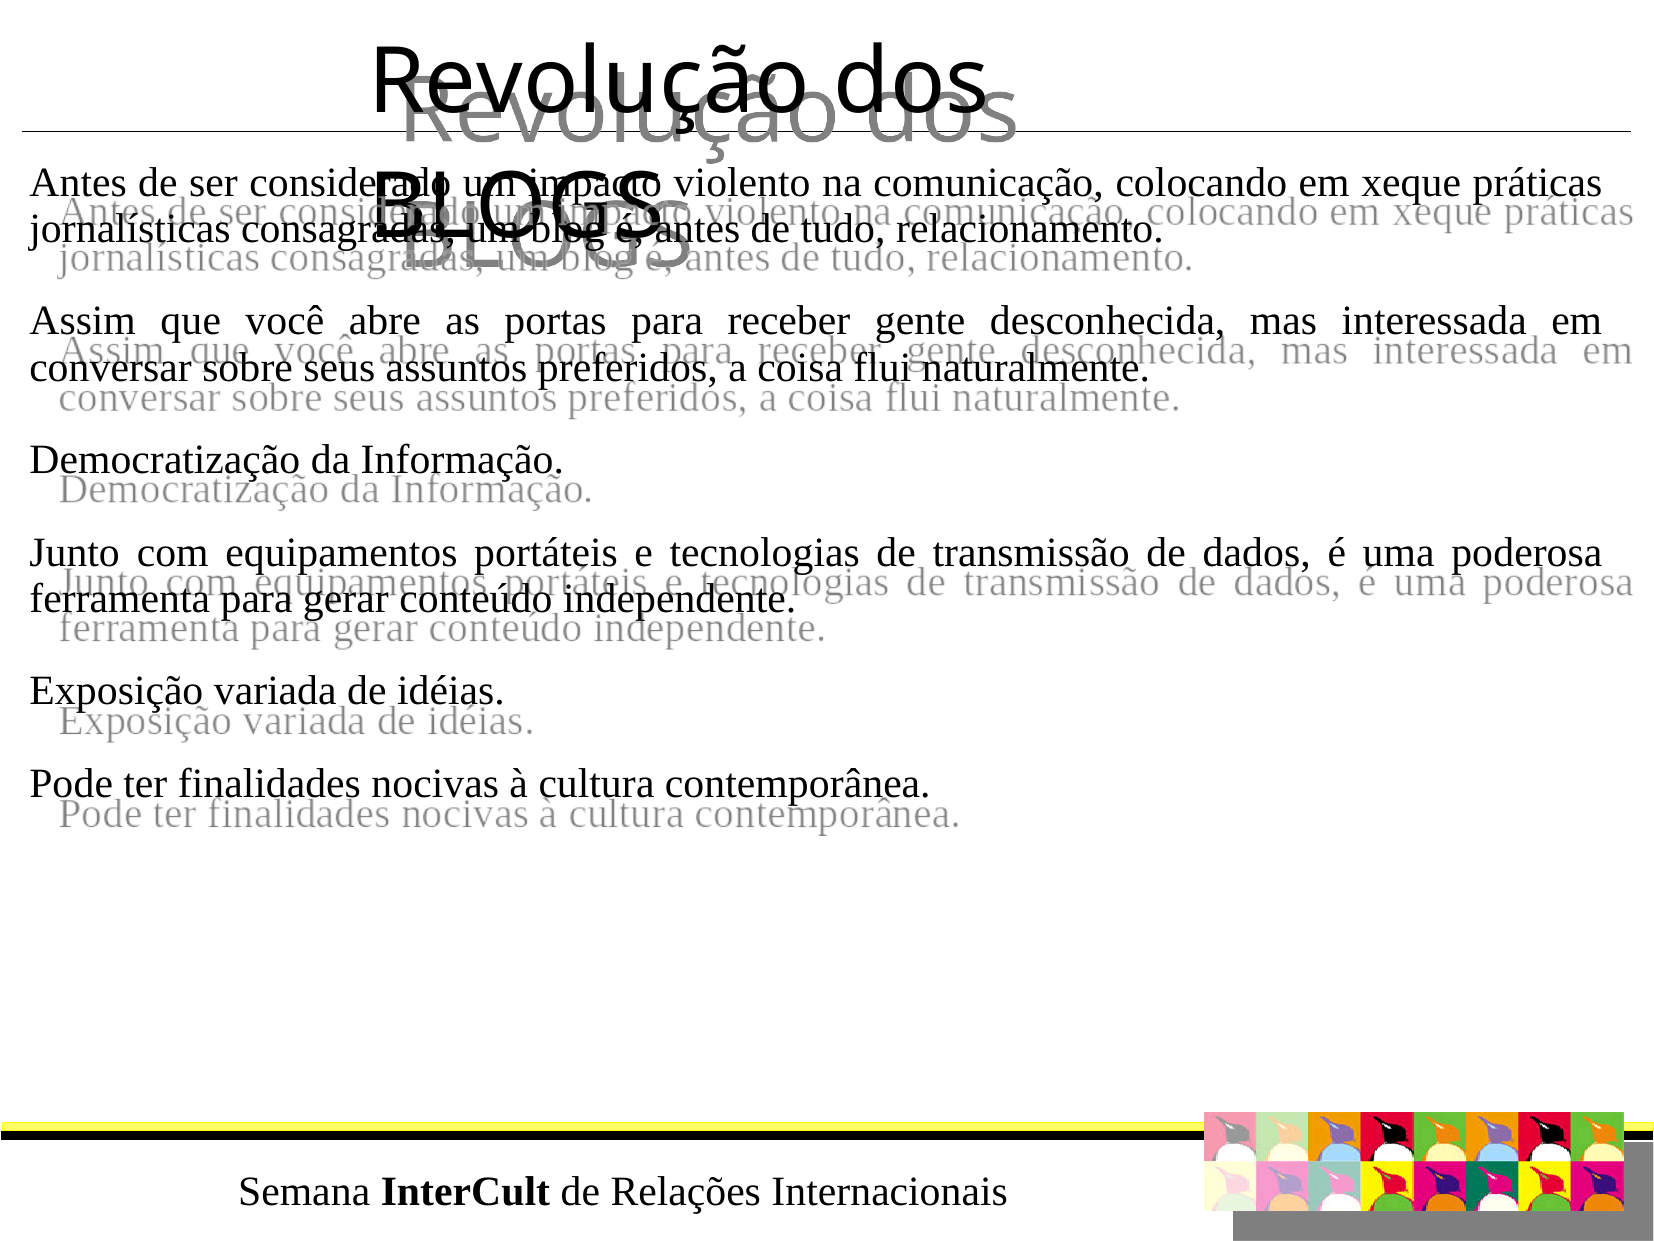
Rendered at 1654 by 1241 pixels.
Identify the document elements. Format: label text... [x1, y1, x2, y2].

text_box Revolução dos BLOGS [368, 14, 1257, 125]
chart [1204, 1112, 1624, 1211]
text_box Antes de ser considerado um impacto violento na comunicação, colocando em xeque práticas jornalísticas consagradas, um blog é, antes de tudo, relacionamento. Assim que você abre as portas para receber gente desconhecida, mas interessada em conversar sobre seus assuntos preferidos, a coisa flui naturalmente. Democratização da Informação. Junto com equipamentos portáteis e tecnologias de transmissão de dados, é uma poderosa ferramenta para gerar conteúdo independente. Exposição variada de idéias. Pode ter finalidades nocivas à cultura contemporânea. [29, 158, 1605, 807]
text_box [1624, 1122, 1654, 1140]
text_box Semana InterCult de Relações Internacionais [238, 1168, 1009, 1217]
text_box [1, 1122, 1204, 1140]
